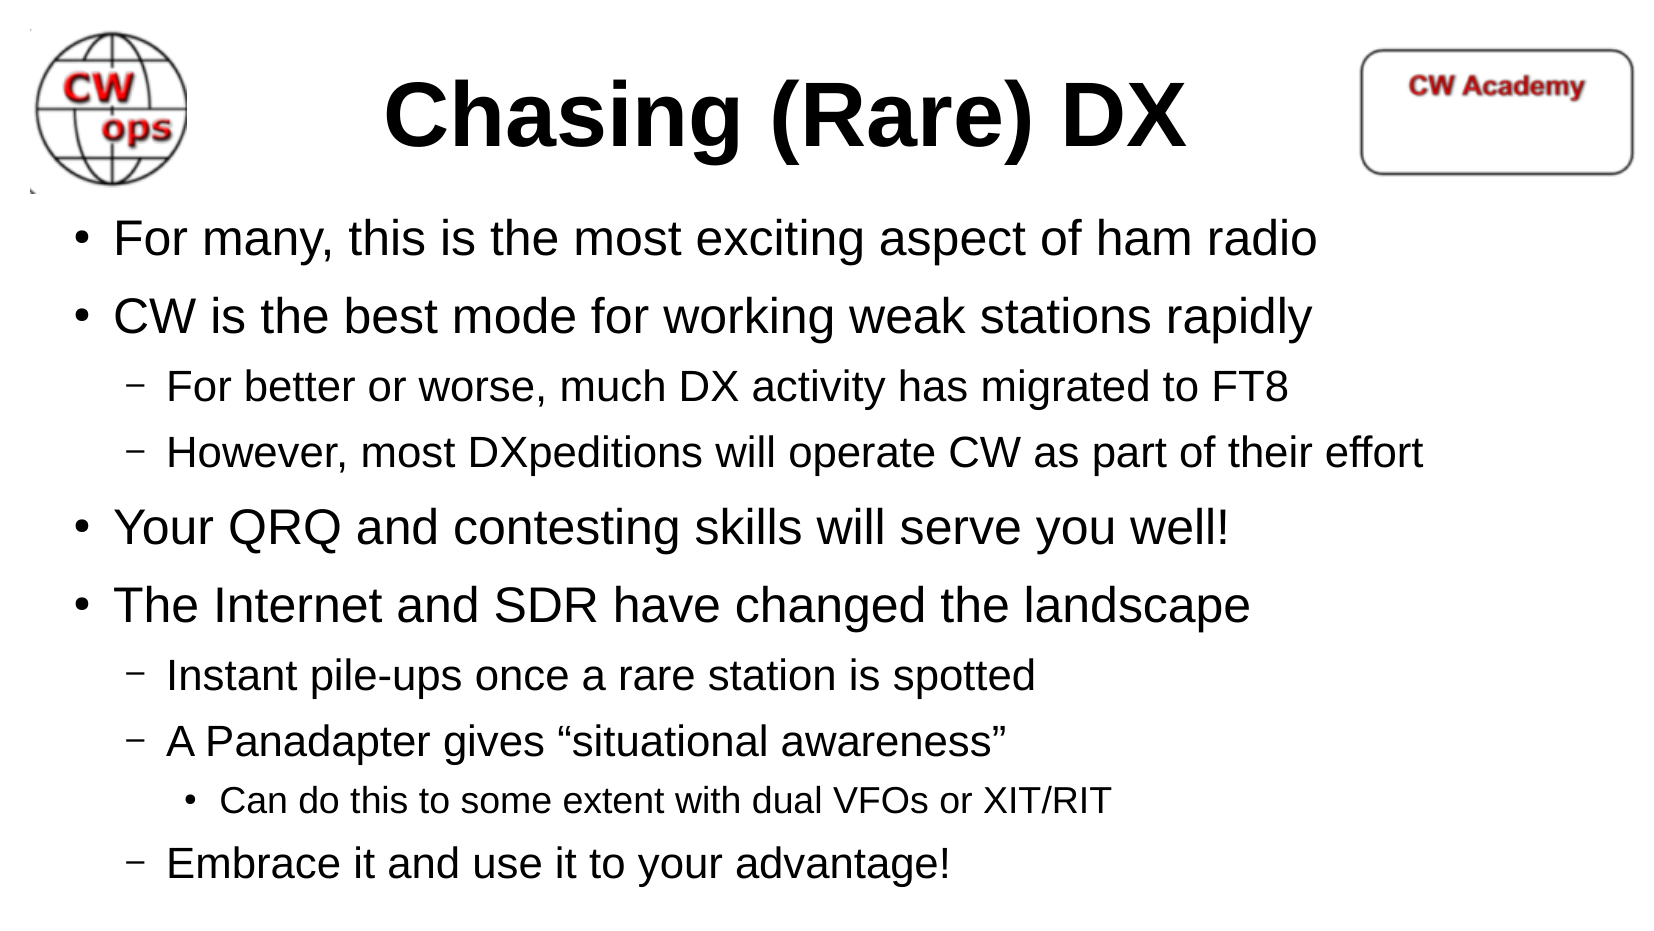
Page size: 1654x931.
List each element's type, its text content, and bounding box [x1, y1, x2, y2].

list For many, this is the most exciting aspect of ham radio CW is the best mode for working weak stations rapidly For better or worse, much DX activity has migrated to FT8 However, most DXpeditions will operate CW as part of their effort Your QRQ and contesting skills will serve you well! The Internet and SDR have changed the landscape Instant pile-ups once a rare station is spotted A Panadapter gives “situational awareness” Can do this to some extent with dual VFOs or XIT/RIT Embrace it and use it to your advantage! [60, 210, 1604, 901]
picture [30, 29, 187, 194]
picture [1531, 37, 1640, 186]
title Chasing (Rare) DX [41, 37, 1531, 193]
